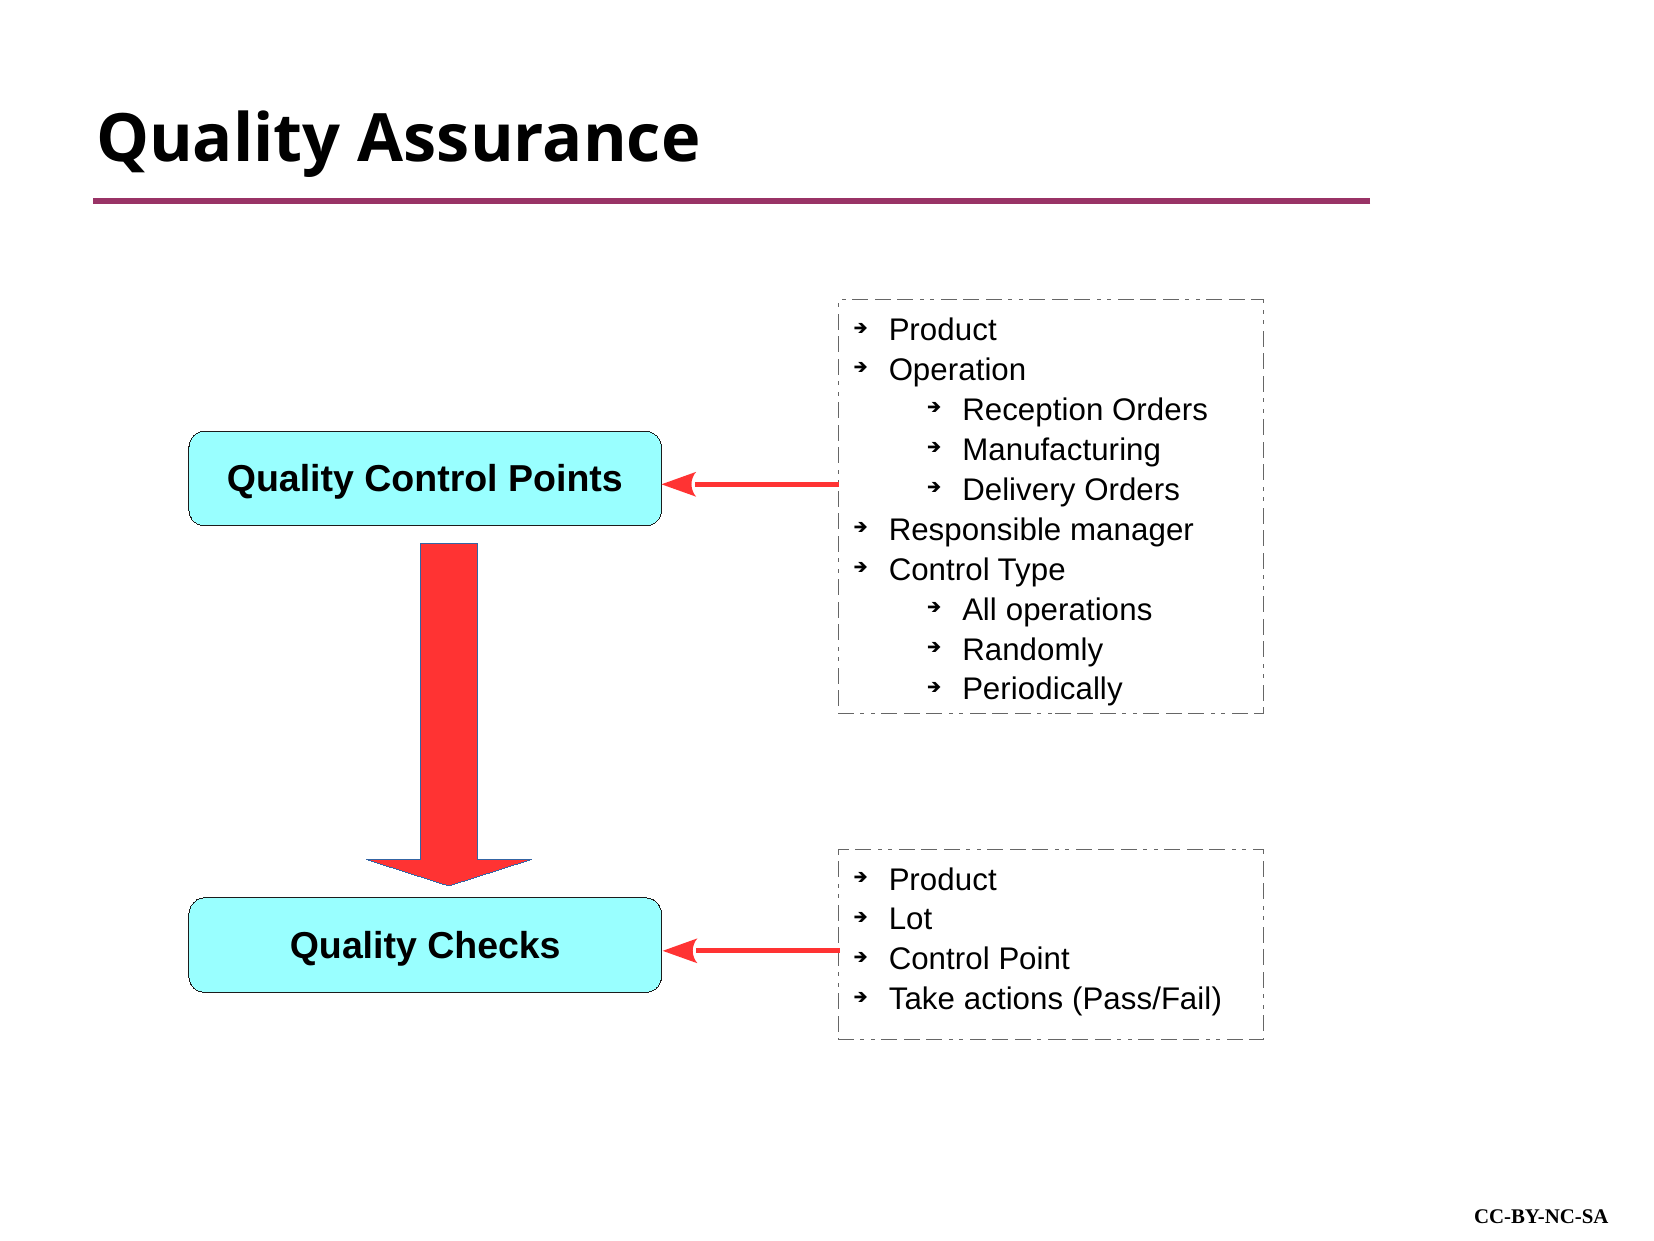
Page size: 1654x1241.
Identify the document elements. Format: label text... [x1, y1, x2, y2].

text_box [366, 543, 532, 886]
title Quality Assurance [96, 24, 1501, 247]
text_box Quality Control Points [188, 431, 662, 526]
text_box Product Lot Control Point Take actions (Pass/Fail) [838, 849, 1264, 1040]
text_box Product Operation Reception Orders Manufacturing Delivery Orders Responsible manager Control Type All operations Randomly Periodically [838, 299, 1264, 709]
text_box Quality Checks [188, 897, 662, 993]
